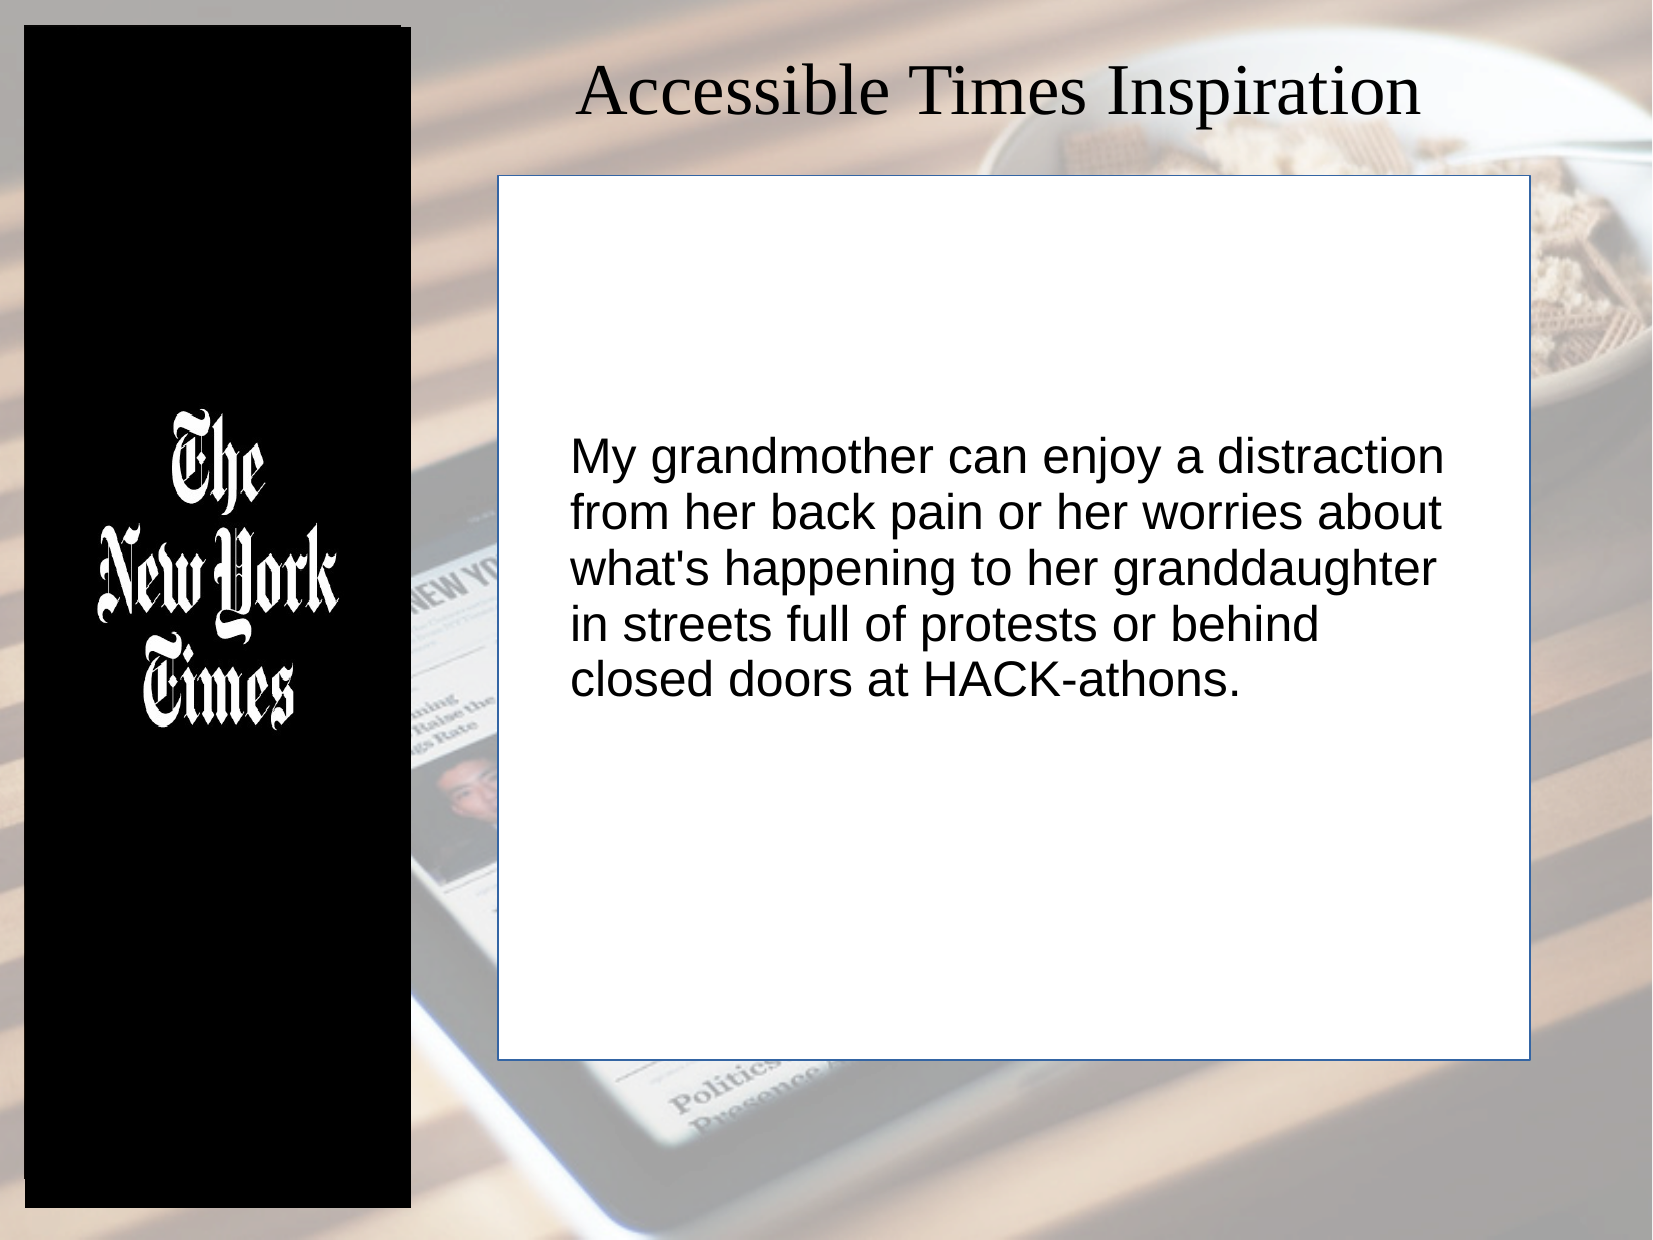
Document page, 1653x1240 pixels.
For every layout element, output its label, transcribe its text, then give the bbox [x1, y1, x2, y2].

text_box My grandmother can enjoy a distraction from her back pain or her worries about what's happening to her granddaughter in streets full of protests or behind closed doors at HACK-athons. [570, 428, 1461, 759]
text_box Accessible Times Inspiration [567, 42, 1431, 139]
picture [0, 0, 1653, 1240]
